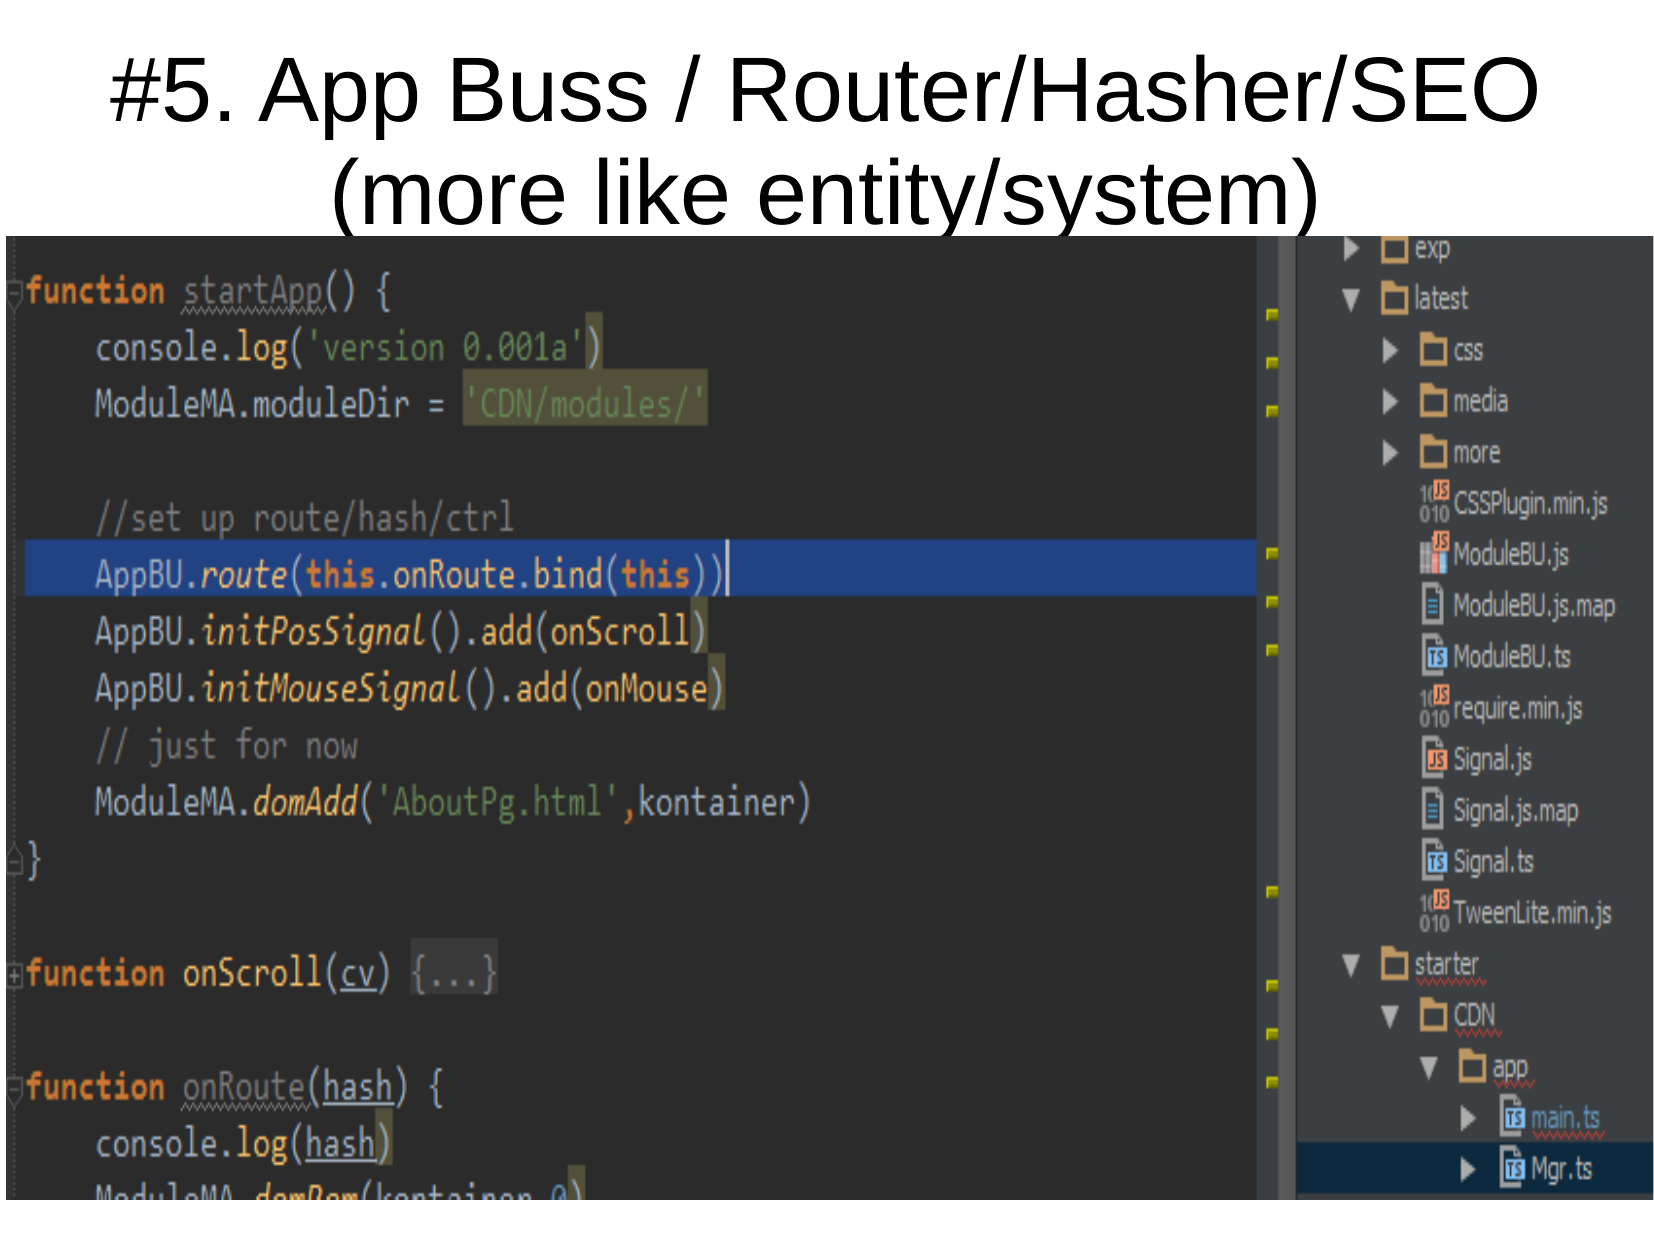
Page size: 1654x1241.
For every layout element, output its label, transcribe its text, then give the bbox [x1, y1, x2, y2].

picture [6, 236, 1654, 1201]
title #5. App Buss / Router/Hasher/SEO (more like entity/system) [82, 37, 1571, 236]
